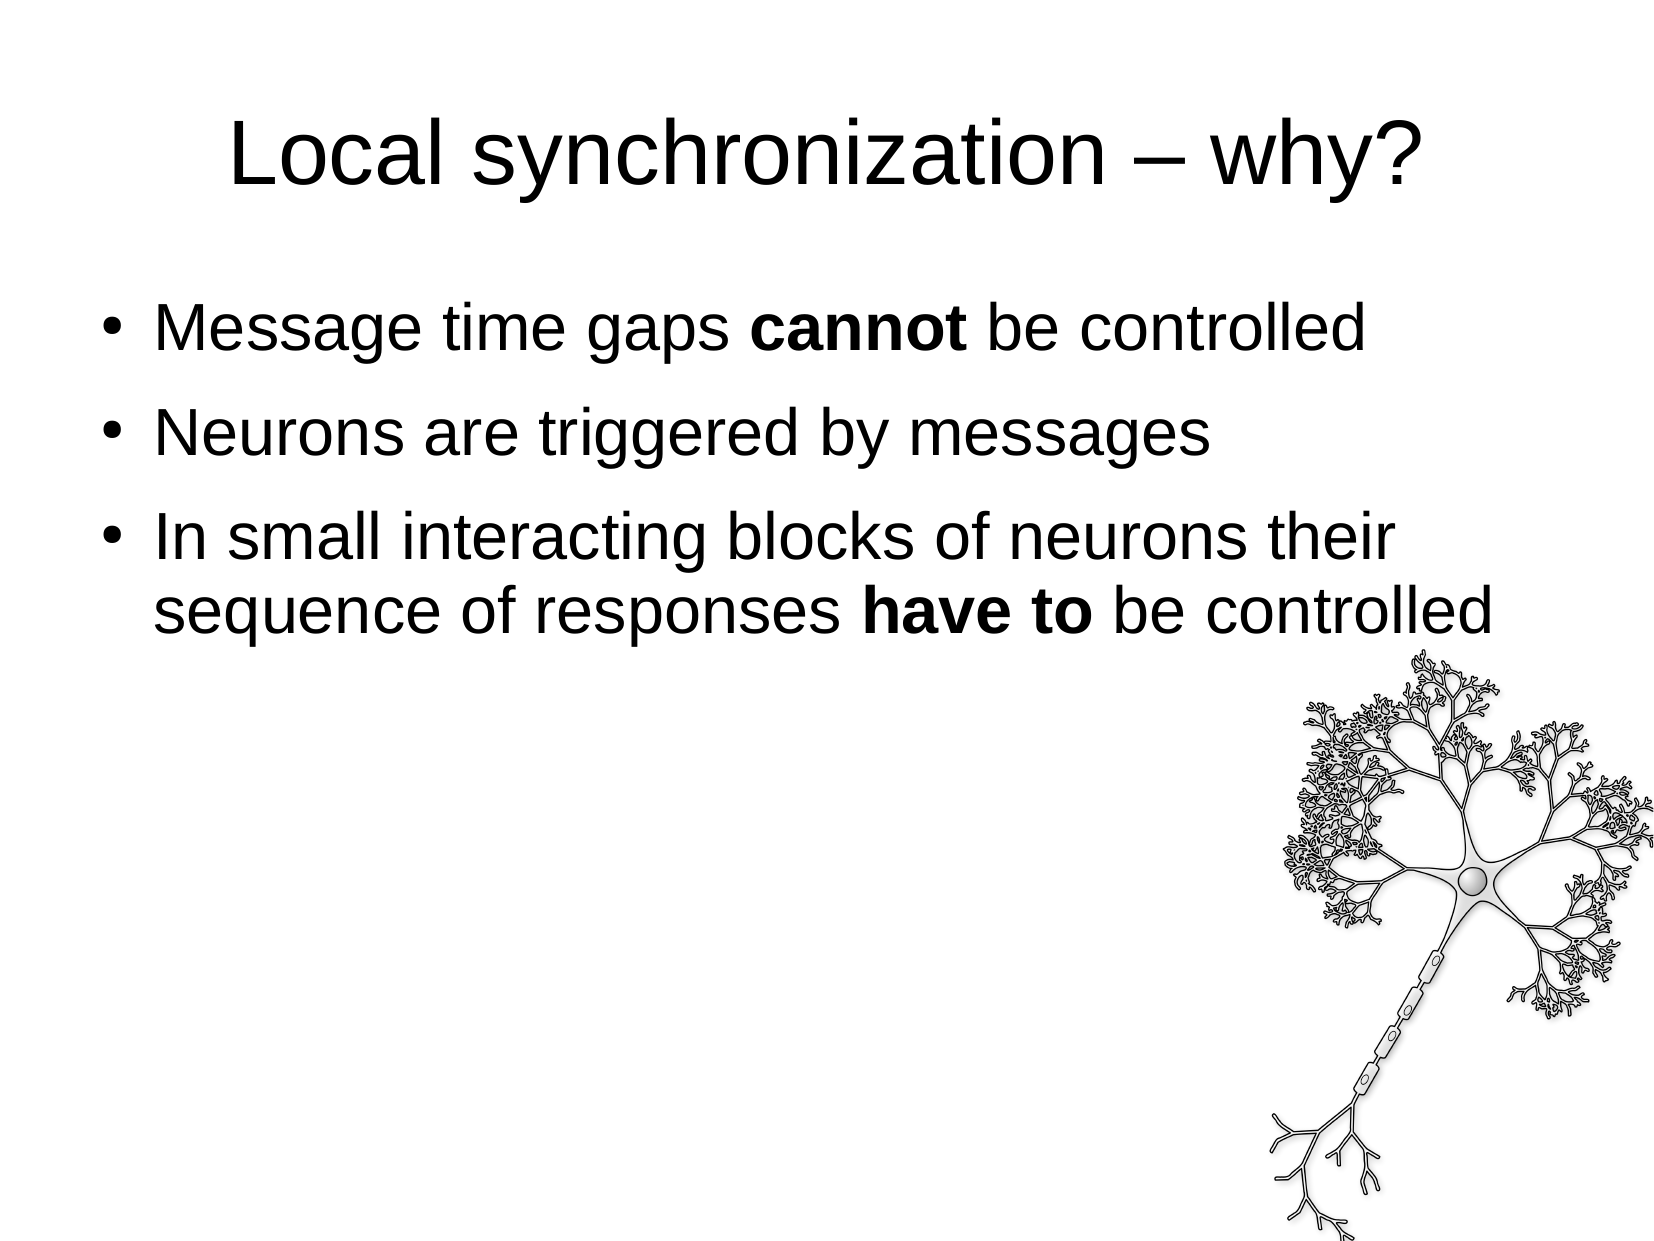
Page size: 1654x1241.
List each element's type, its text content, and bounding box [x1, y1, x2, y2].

title Local synchronization – why? [82, 49, 1571, 257]
list Message time gaps cannot be controlled Neurons are triggered by messages In small interacting blocks of neurons their sequence of responses have to be controlled [82, 290, 1571, 1010]
picture [1245, 642, 1654, 1241]
